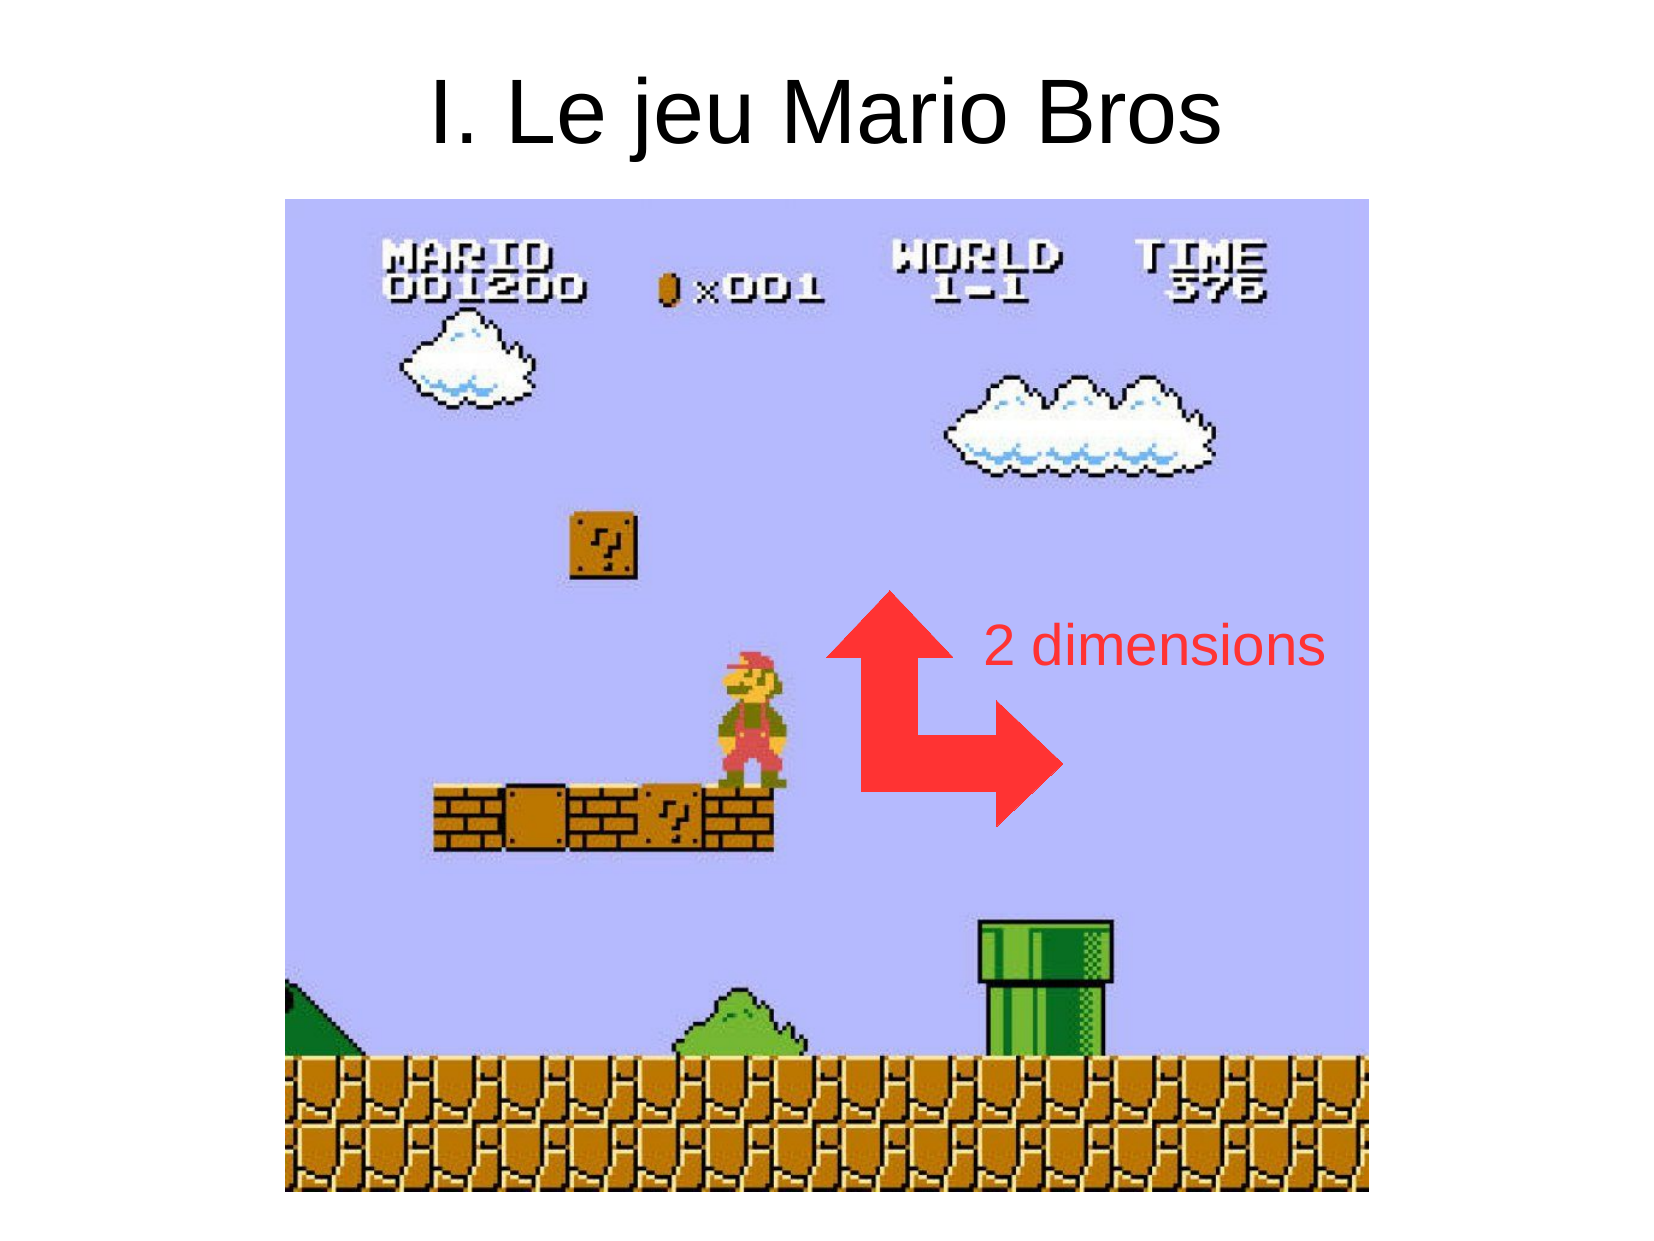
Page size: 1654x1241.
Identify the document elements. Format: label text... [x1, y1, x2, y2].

title I. Le jeu Mario Bros [82, 8, 1571, 216]
picture [285, 199, 1369, 1192]
text_box [826, 590, 1063, 827]
text_box 2 dimensions [968, 604, 1359, 686]
